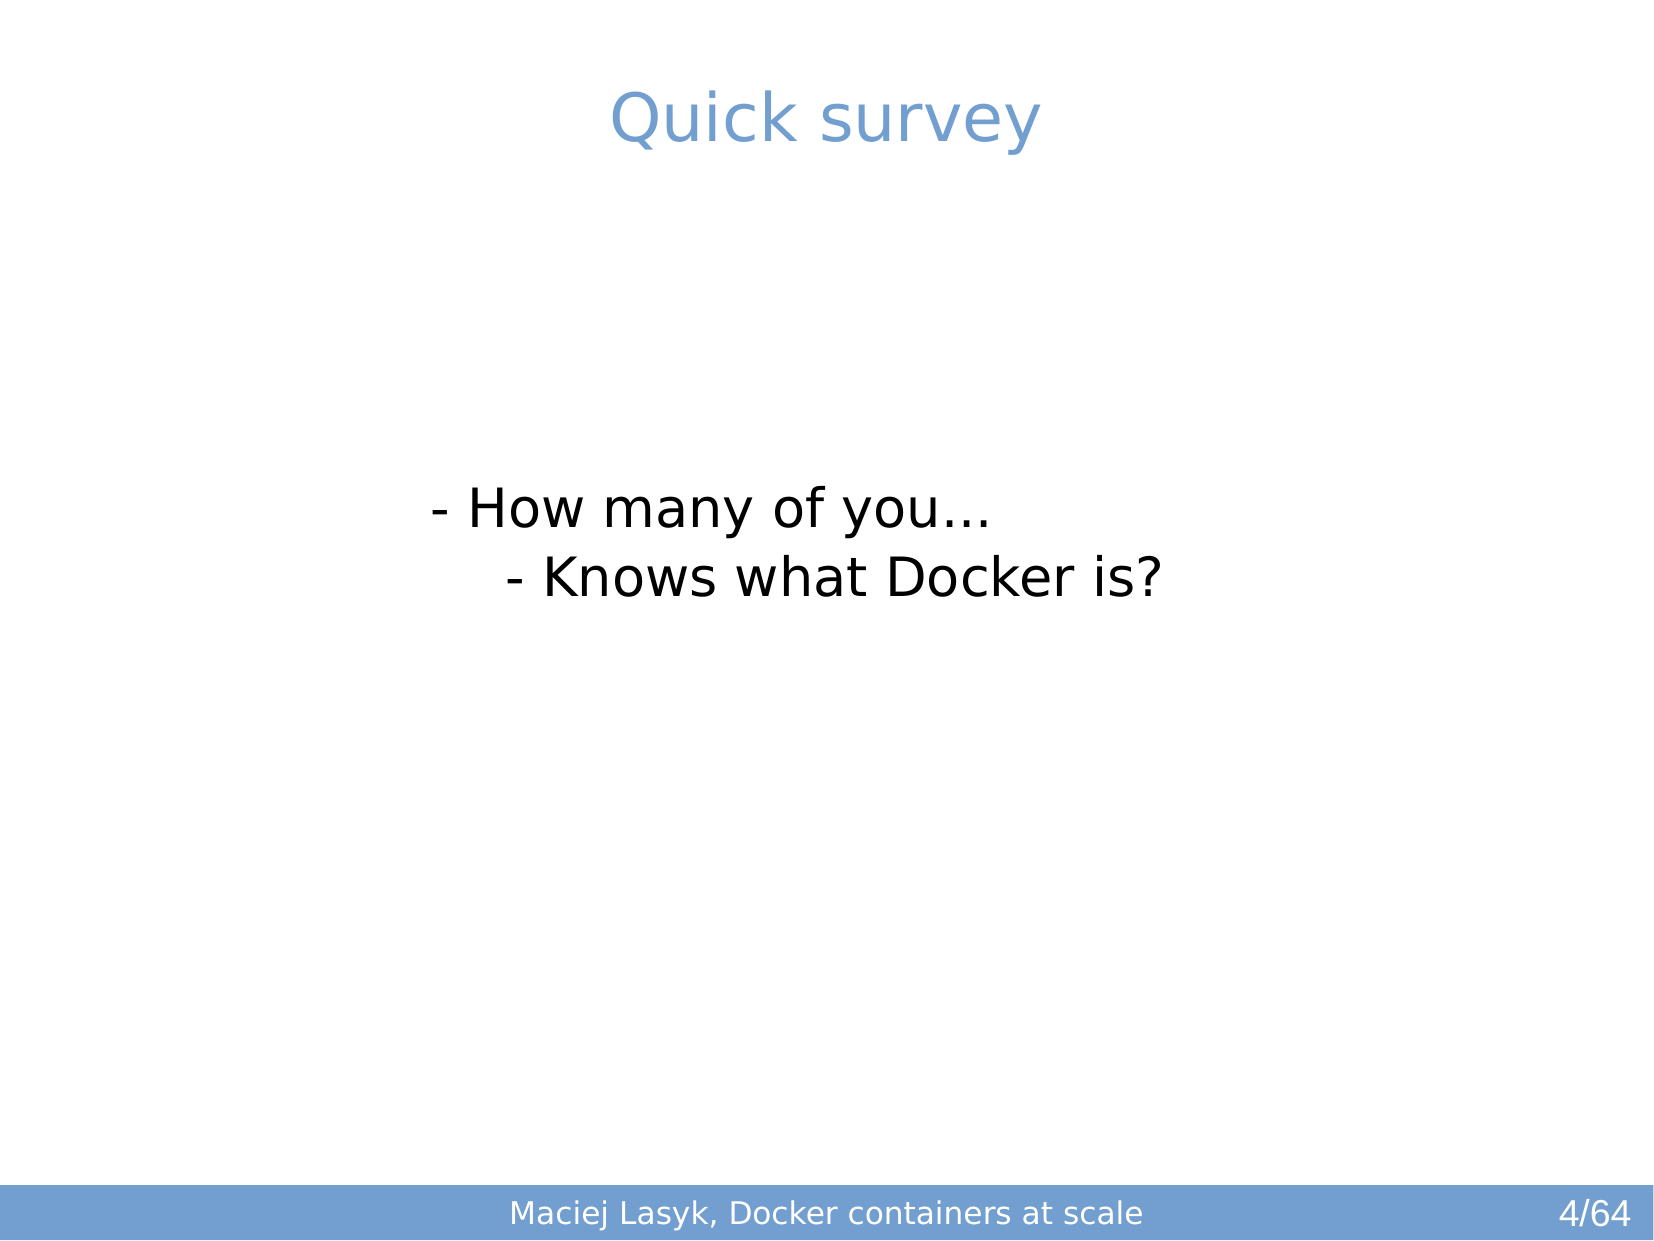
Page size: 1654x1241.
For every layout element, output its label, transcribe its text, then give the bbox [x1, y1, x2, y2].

text_box - How many of you... - Knows what Docker is? [415, 470, 1181, 617]
text_box 4/64 [1533, 1185, 1647, 1241]
text_box Maciej Lasyk, Docker containers at scale [494, 1188, 1160, 1240]
text_box Quick survey [594, 72, 1059, 166]
text_box [1647, 1185, 1654, 1241]
text_box [0, 1185, 1533, 1241]
